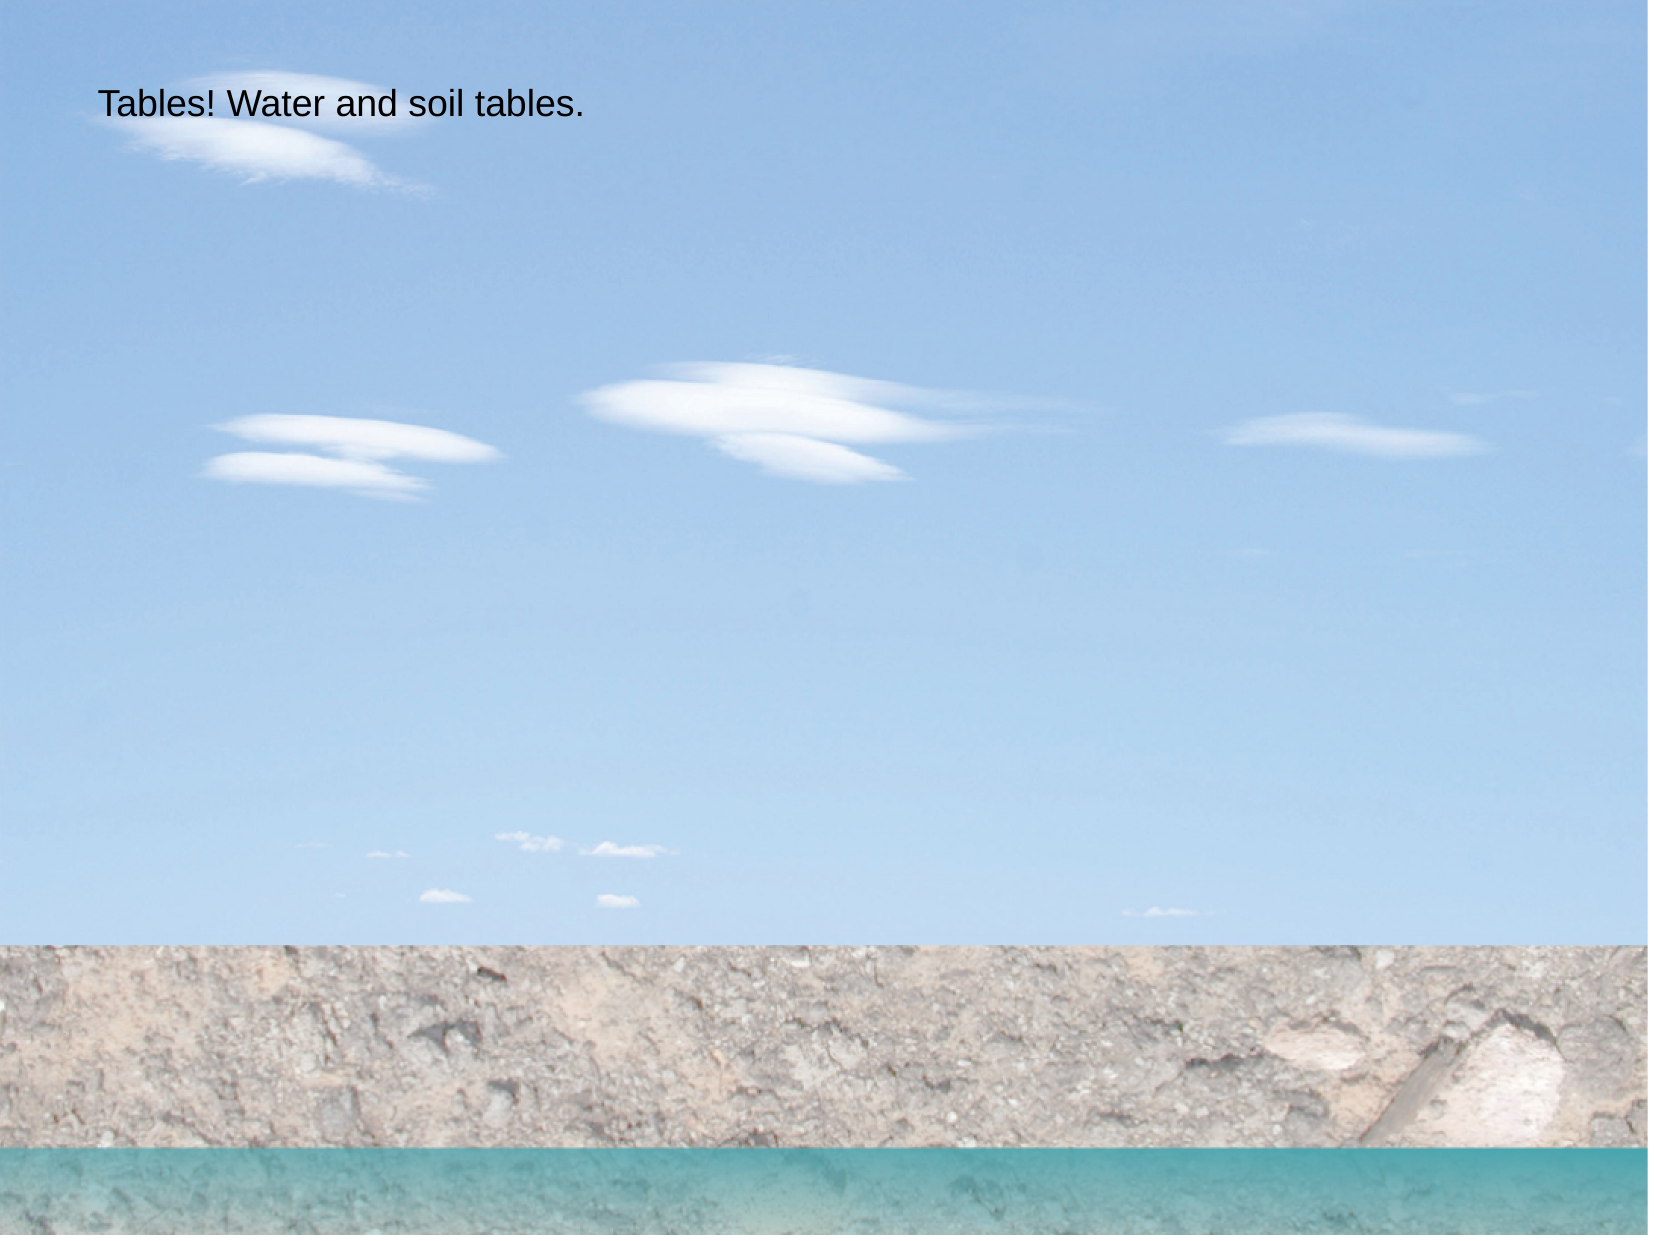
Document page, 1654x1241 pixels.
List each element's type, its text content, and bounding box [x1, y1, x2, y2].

text_box Tables! Water and soil tables. [82, 75, 600, 132]
picture [0, 0, 1648, 1235]
